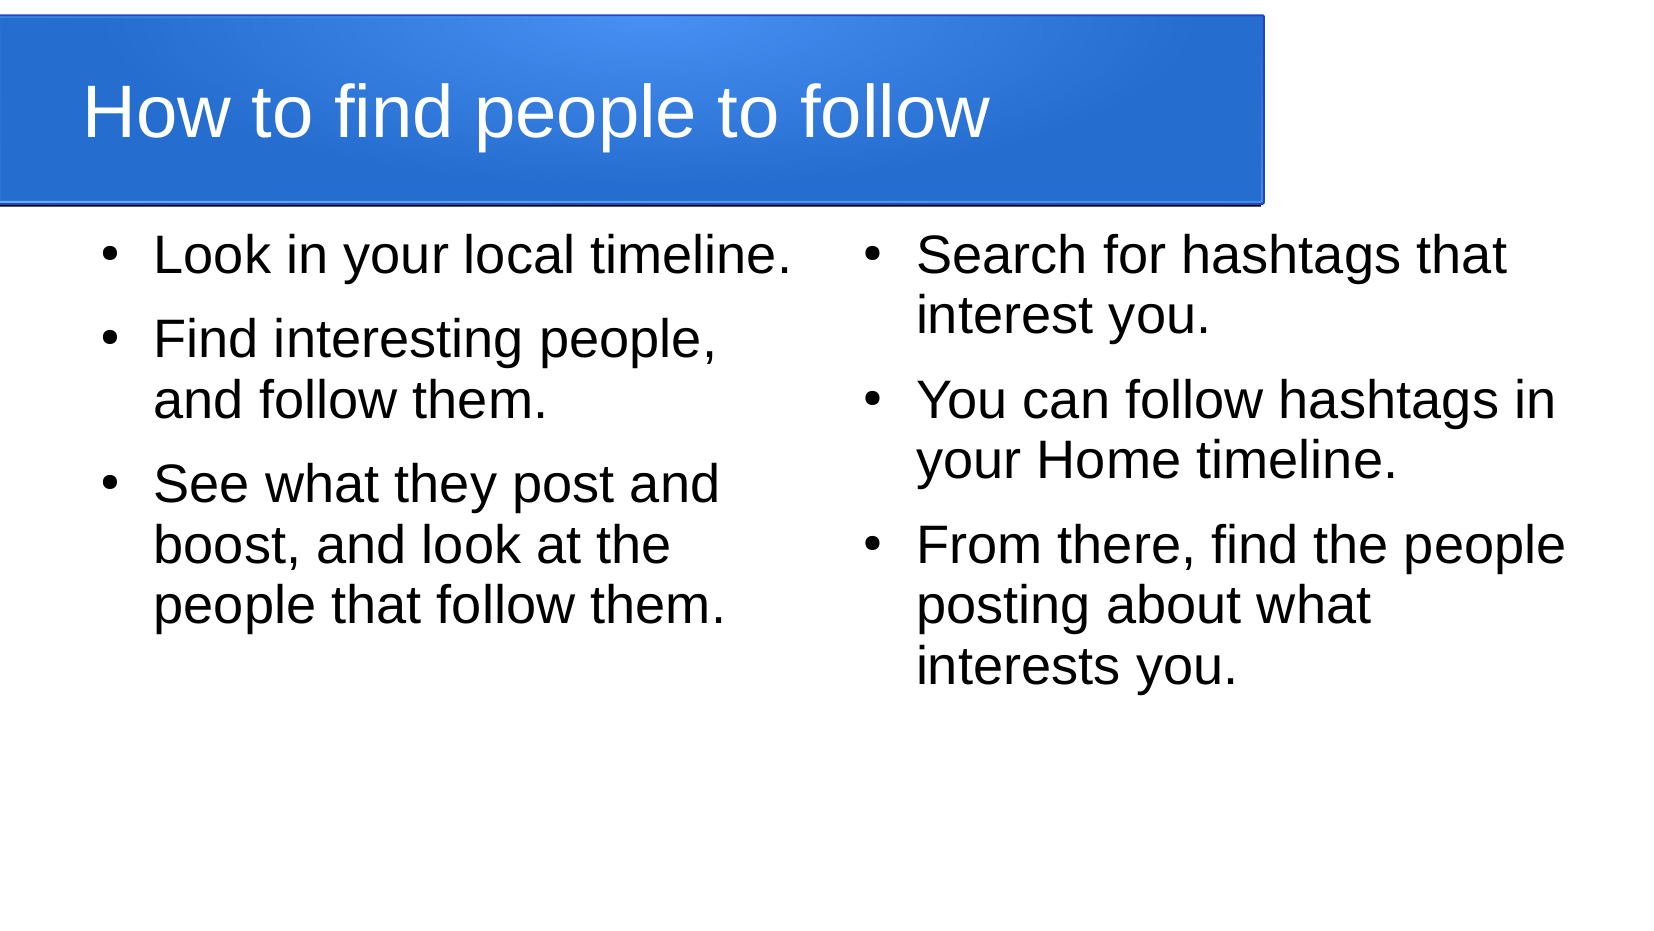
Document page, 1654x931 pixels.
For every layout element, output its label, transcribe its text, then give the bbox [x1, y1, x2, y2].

list Search for hashtags that interest you. You can follow hashtags in your Home timeline. From there, find the people posting about what interests you. [845, 224, 1572, 764]
list Look in your local timeline. Find interesting people, and follow them. See what they post and boost, and look at the people that follow them. [82, 224, 809, 764]
title How to find people to follow [82, 35, 1235, 189]
